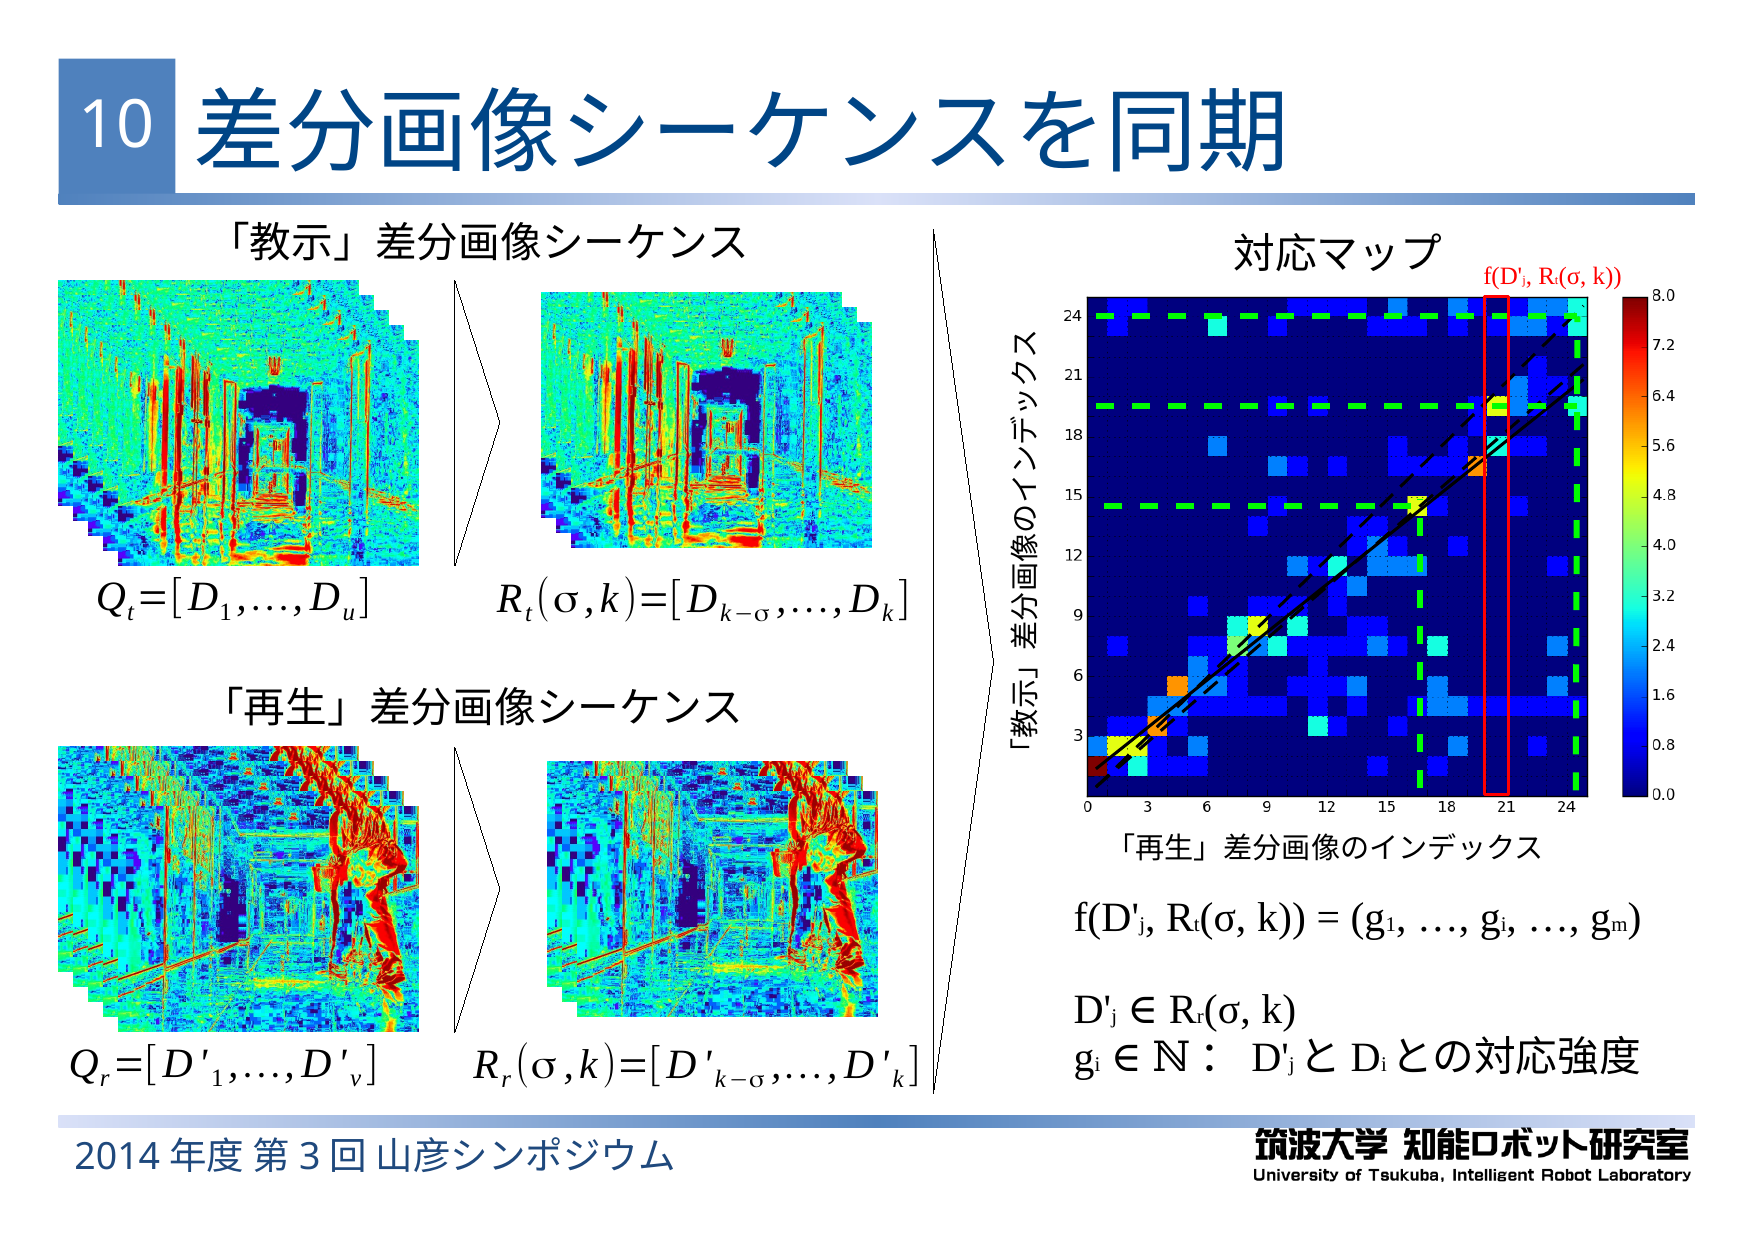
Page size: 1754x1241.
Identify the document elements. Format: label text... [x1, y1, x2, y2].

picture [166, 1017, 175, 1024]
picture [872, 878, 878, 889]
text_box 「再生」差分画像シーケンス [186, 676, 759, 741]
picture [80, 761, 92, 768]
picture [58, 488, 140, 566]
picture [413, 893, 419, 904]
picture [569, 776, 581, 783]
picture [554, 761, 566, 768]
picture [58, 280, 419, 566]
picture [547, 761, 878, 1018]
text_box 「教示」差分画像のインデックス [1000, 314, 1050, 783]
text_box 対応マップ [1218, 223, 1457, 286]
picture [541, 500, 593, 548]
picture [58, 746, 92, 776]
picture [541, 292, 872, 548]
picture [630, 992, 637, 999]
picture [547, 761, 581, 791]
picture [58, 746, 65, 760]
chart [465, 1039, 926, 1094]
chart [62, 1039, 384, 1093]
chart [489, 573, 916, 627]
picture [58, 465, 69, 483]
picture [401, 1025, 419, 1033]
picture [817, 543, 831, 548]
picture [65, 746, 77, 753]
picture [58, 746, 419, 1033]
picture [1486, 444, 1507, 793]
picture [1252, 1127, 1691, 1182]
text_box f(D'j, Rt(σ, k)) [1468, 254, 1637, 298]
picture [625, 1002, 634, 1009]
picture [541, 477, 552, 495]
text_box f(D'j, Rt(σ, k)) = (g1, …, gi, …, gm) D'j ∈ Rr(σ, k) gi ∈ ℕ：D'jとDiとの対応強度 [1058, 886, 1657, 1091]
picture [1486, 298, 1507, 454]
text_box 「教示」差分画像シーケンス [192, 211, 765, 276]
picture [364, 561, 378, 566]
title 差分画像シーケンスを同期 [193, 61, 1696, 205]
picture [547, 761, 554, 775]
picture [860, 1010, 878, 1018]
chart [89, 573, 376, 626]
text_box 「再生」差分画像のインデックス [1090, 824, 1560, 873]
picture [171, 1007, 178, 1014]
picture [994, 271, 1745, 834]
